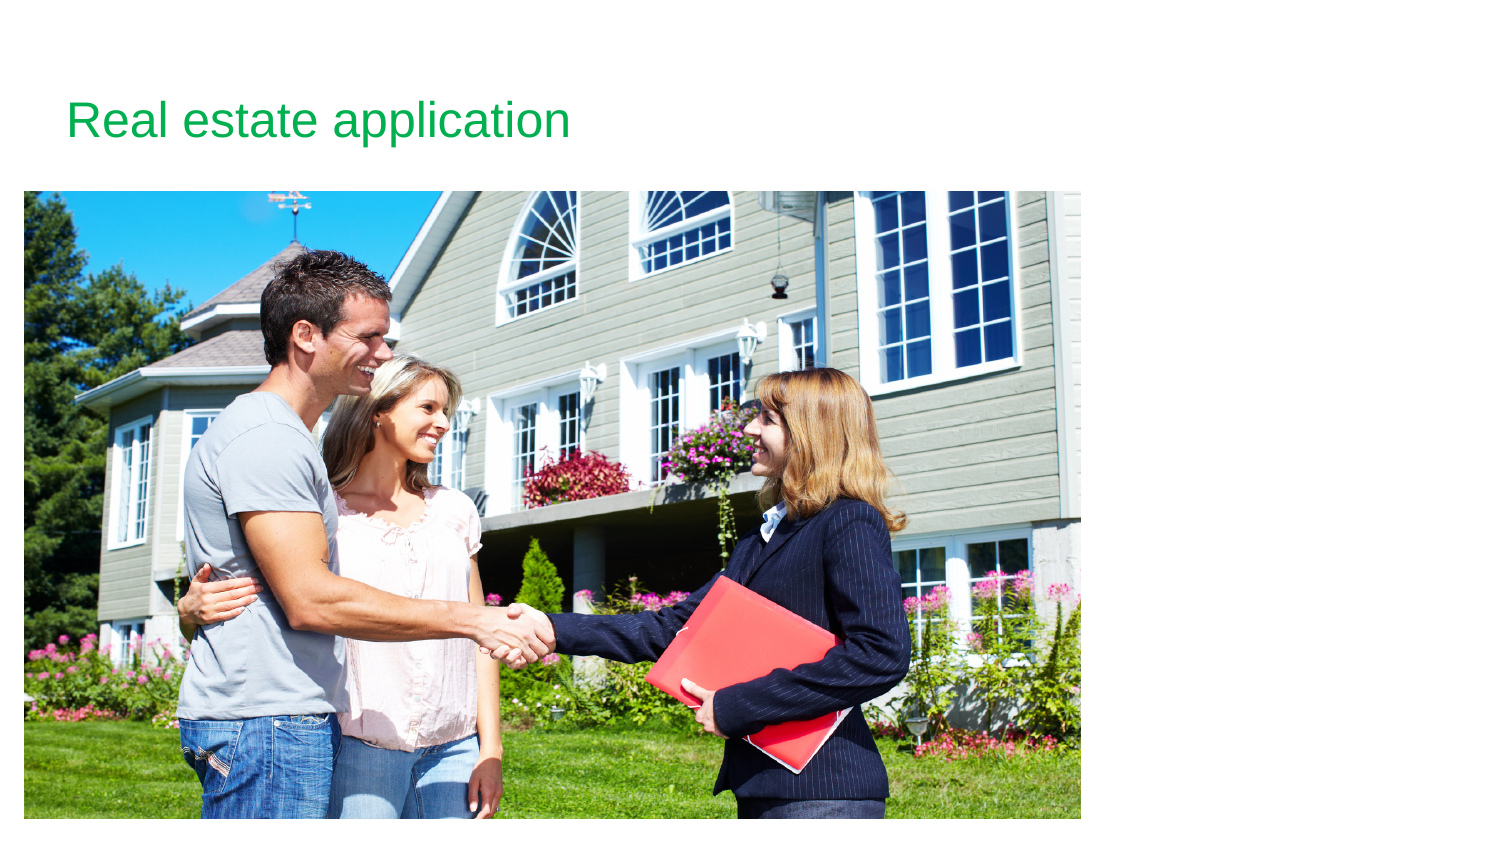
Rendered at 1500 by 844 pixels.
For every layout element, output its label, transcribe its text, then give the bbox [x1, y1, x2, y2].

picture [24, 191, 1081, 819]
title Real estate application [51, 72, 628, 167]
